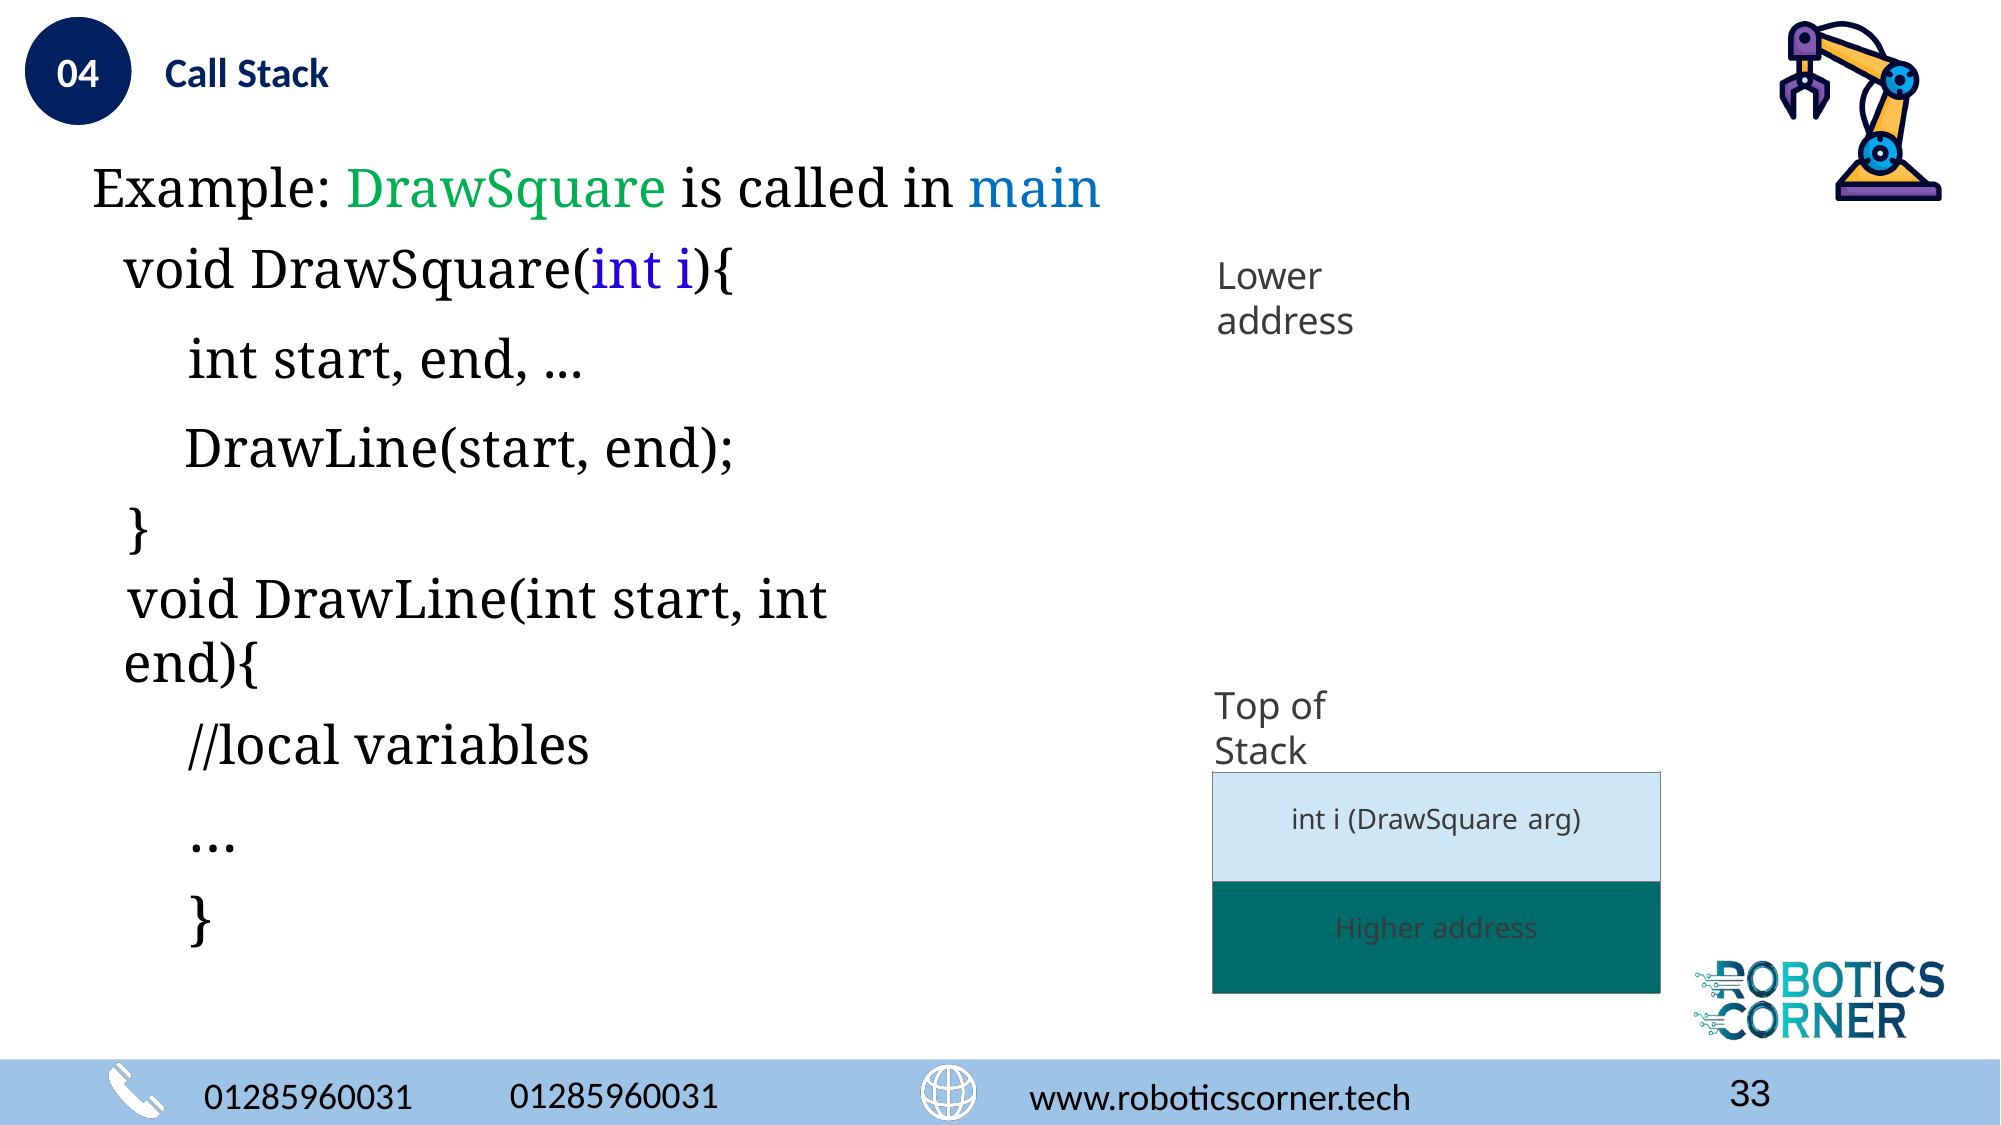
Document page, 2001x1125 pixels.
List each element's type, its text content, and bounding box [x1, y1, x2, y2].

picture [103, 1057, 170, 1124]
text_box Lower address [1214, 249, 1463, 343]
table_header int i (DrawSquare arg) [1213, 773, 1660, 881]
text_box 04 [22, 14, 134, 128]
text_box Example: DrawSquare is called in main void DrawSquare(int i){ int start, end, ... DrawLine(start, end); } void DrawLine(int start, int end){ //local variables … } [90, 134, 1186, 953]
table_cell Higher address [1213, 882, 1660, 993]
text_box <number> [1714, 1065, 1916, 1125]
text_box Top of Stack [1212, 679, 1417, 772]
text_box Call Stack [150, 38, 622, 103]
picture [915, 1059, 981, 1125]
picture [1680, 859, 1953, 1125]
picture [1771, 21, 1950, 201]
